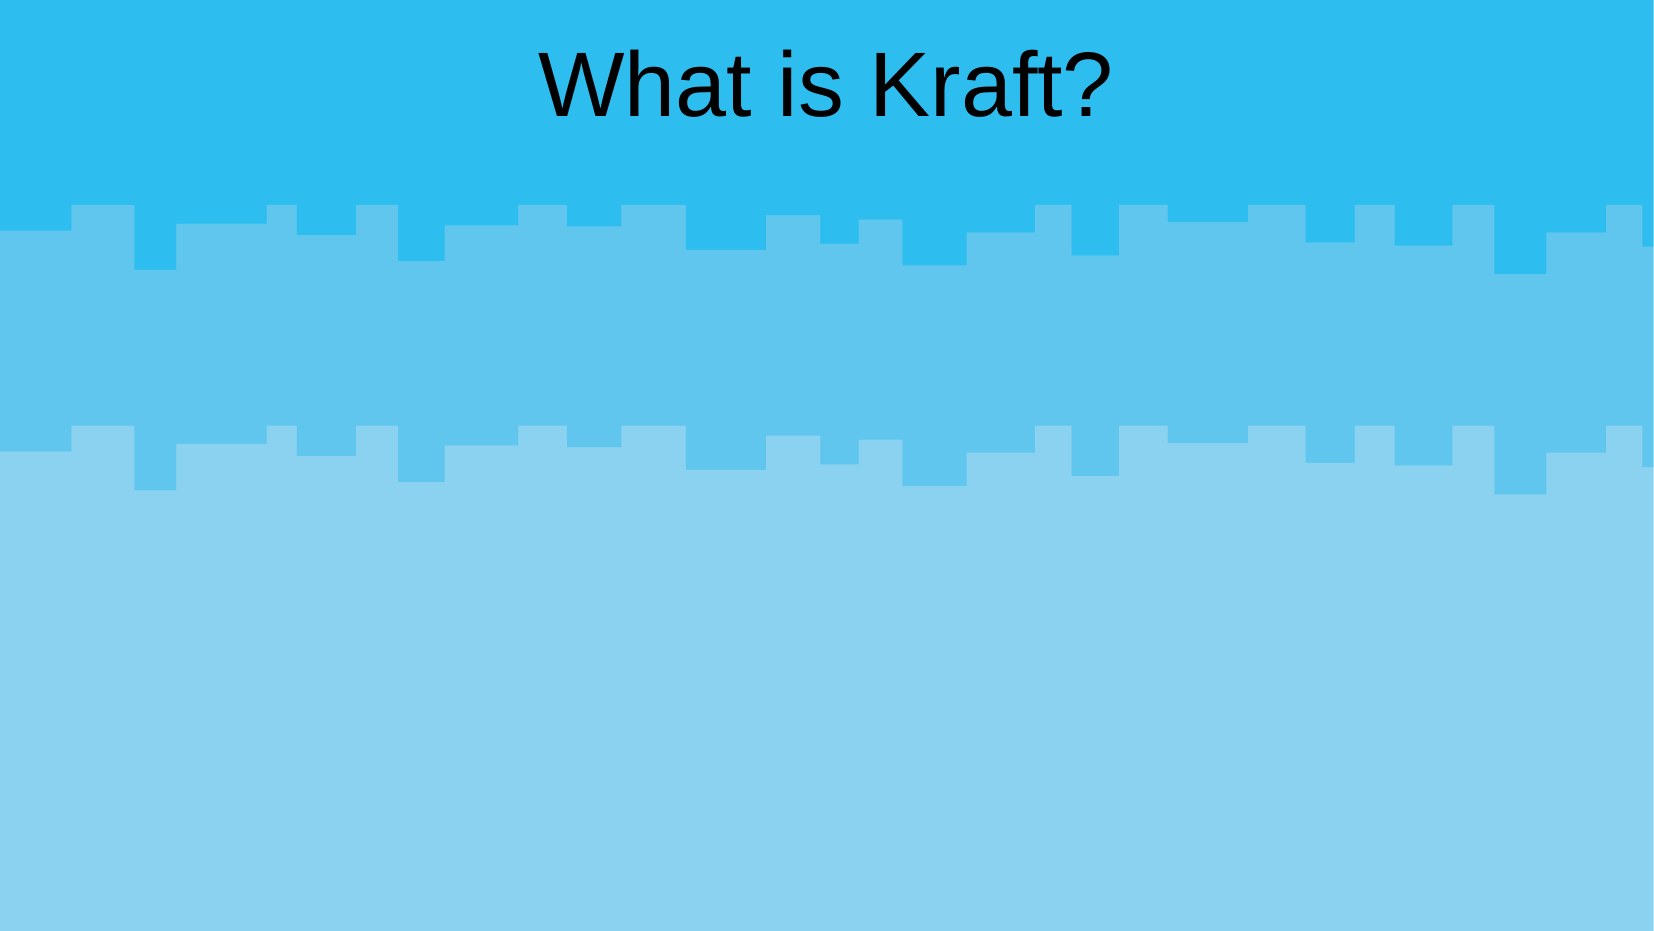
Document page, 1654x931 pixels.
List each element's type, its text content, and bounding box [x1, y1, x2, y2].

title What is Kraft? [82, 7, 1571, 163]
picture [0, 0, 1654, 931]
